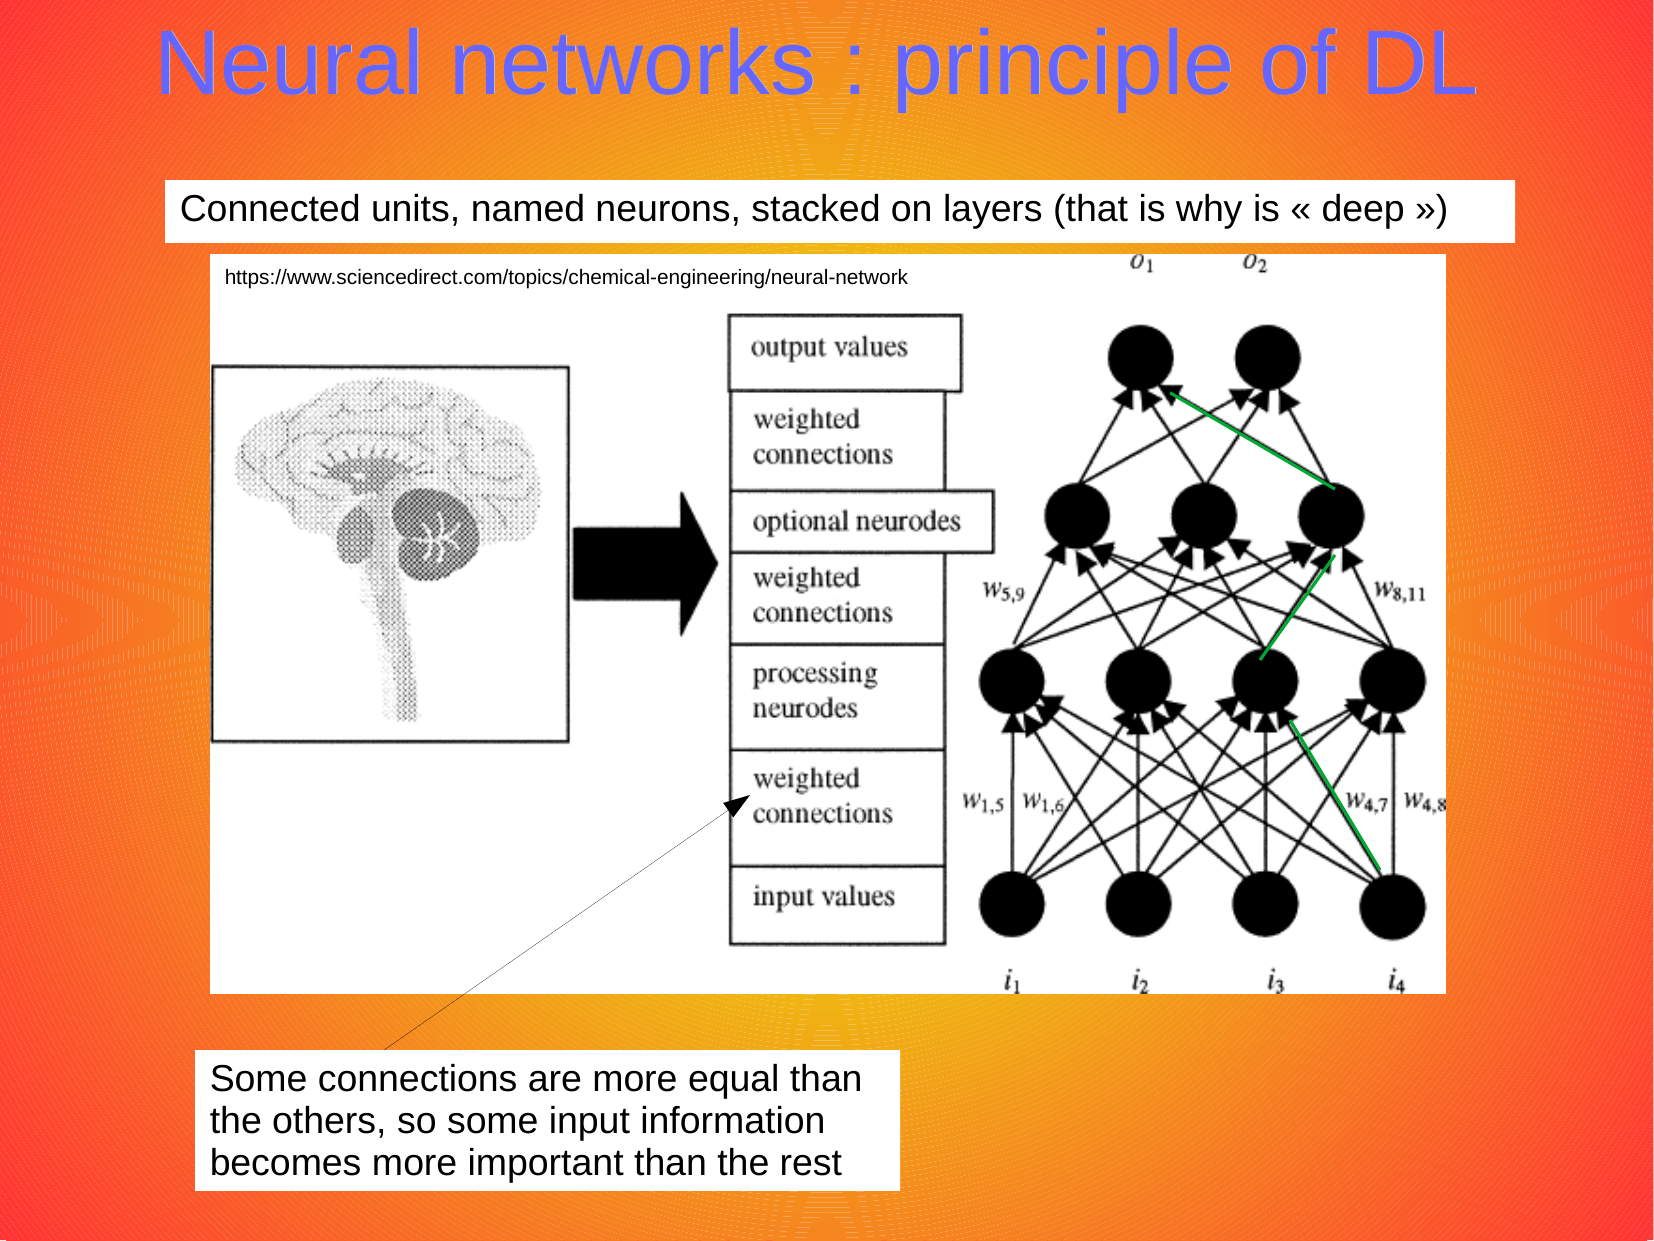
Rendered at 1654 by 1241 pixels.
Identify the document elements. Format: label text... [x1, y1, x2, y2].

text_box Some connections are more equal than the others, so some input information becomes more important than the rest [195, 1050, 901, 1191]
picture [210, 316, 1446, 994]
text_box Connected units, named neurons, stacked on layers (that is why is « deep ») [165, 180, 1516, 243]
text_box https://www.sciencedirect.com/topics/chemical-engineering/neural-network [210, 258, 1473, 316]
title Neural networks : principle of DL [15, 0, 1621, 165]
picture [210, 254, 1446, 258]
